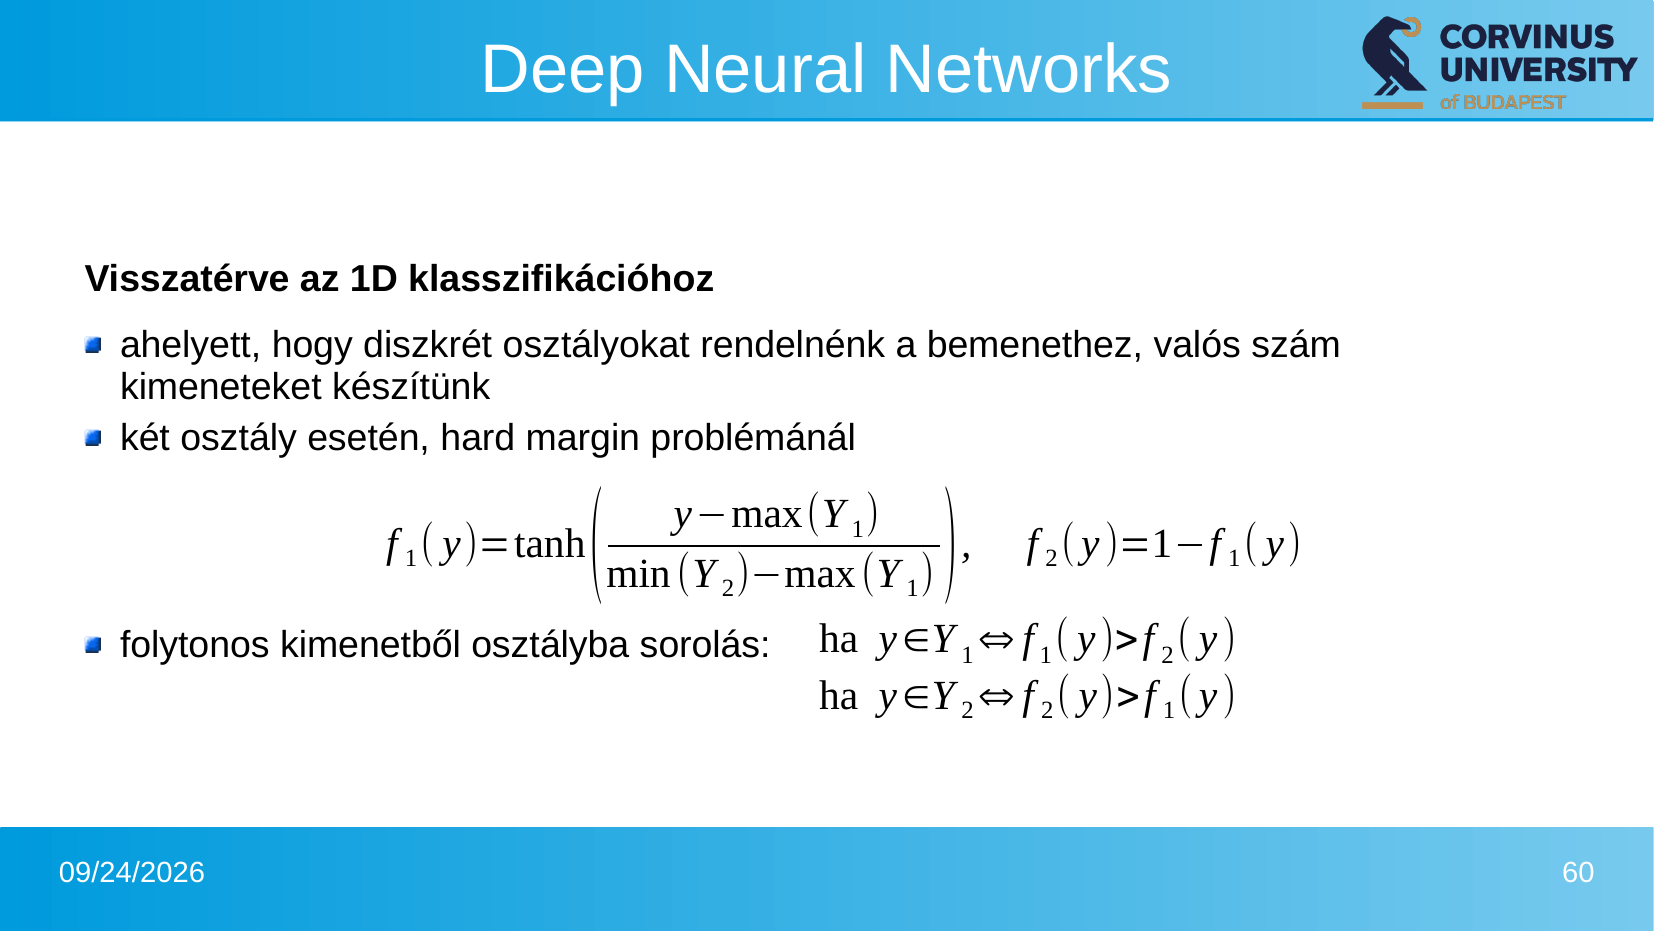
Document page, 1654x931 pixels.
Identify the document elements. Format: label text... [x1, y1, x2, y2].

title Deep Neural Networks [59, 29, 1362, 108]
text_box Visszatérve az 1D klasszifikációhoz ahelyett, hogy diszkrét osztályokat rendelnénk a bemenethez, valós szám kimeneteket készítünk két osztály esetén, hard margin problémánál folytonos kimenetből osztályba sorolás: [69, 250, 1549, 673]
chart [378, 483, 1308, 607]
picture [1362, 16, 1638, 109]
chart [811, 615, 1242, 724]
